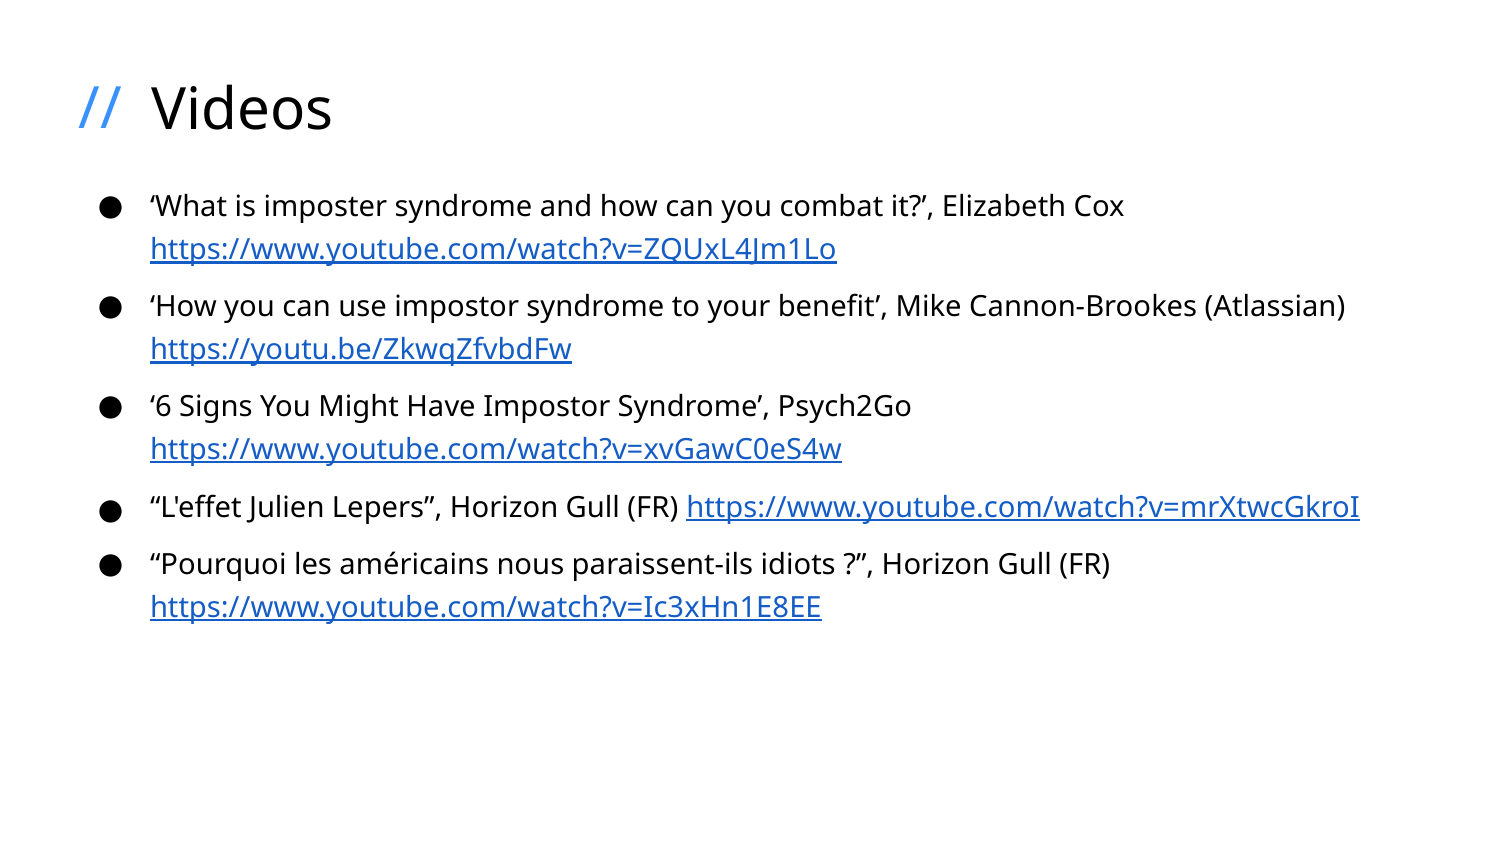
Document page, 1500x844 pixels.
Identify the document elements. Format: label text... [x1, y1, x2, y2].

list ‘What is imposter syndrome and how can you combat it?’, Elizabeth Cox https://www.youtube.com/watch?v=ZQUxL4Jm1Lo ‘How you can use impostor syndrome to your benefit’, Mike Cannon-Brookes (Atlassian) https://youtu.be/ZkwqZfvbdFw ‘6 Signs You Might Have Impostor Syndrome’, Psych2Go https://www.youtube.com/watch?v=xvGawC0eS4w “L'effet Julien Lepers”, Horizon Gull (FR) https://www.youtube.com/watch?v=mrXtwcGkroI “Pourquoi les américains nous paraissent-ils idiots ?”, Horizon Gull (FR) https://www.youtube.com/watch?v=Ic3xHn1E8EE [75, 180, 1431, 764]
title Videos [151, 71, 1349, 156]
